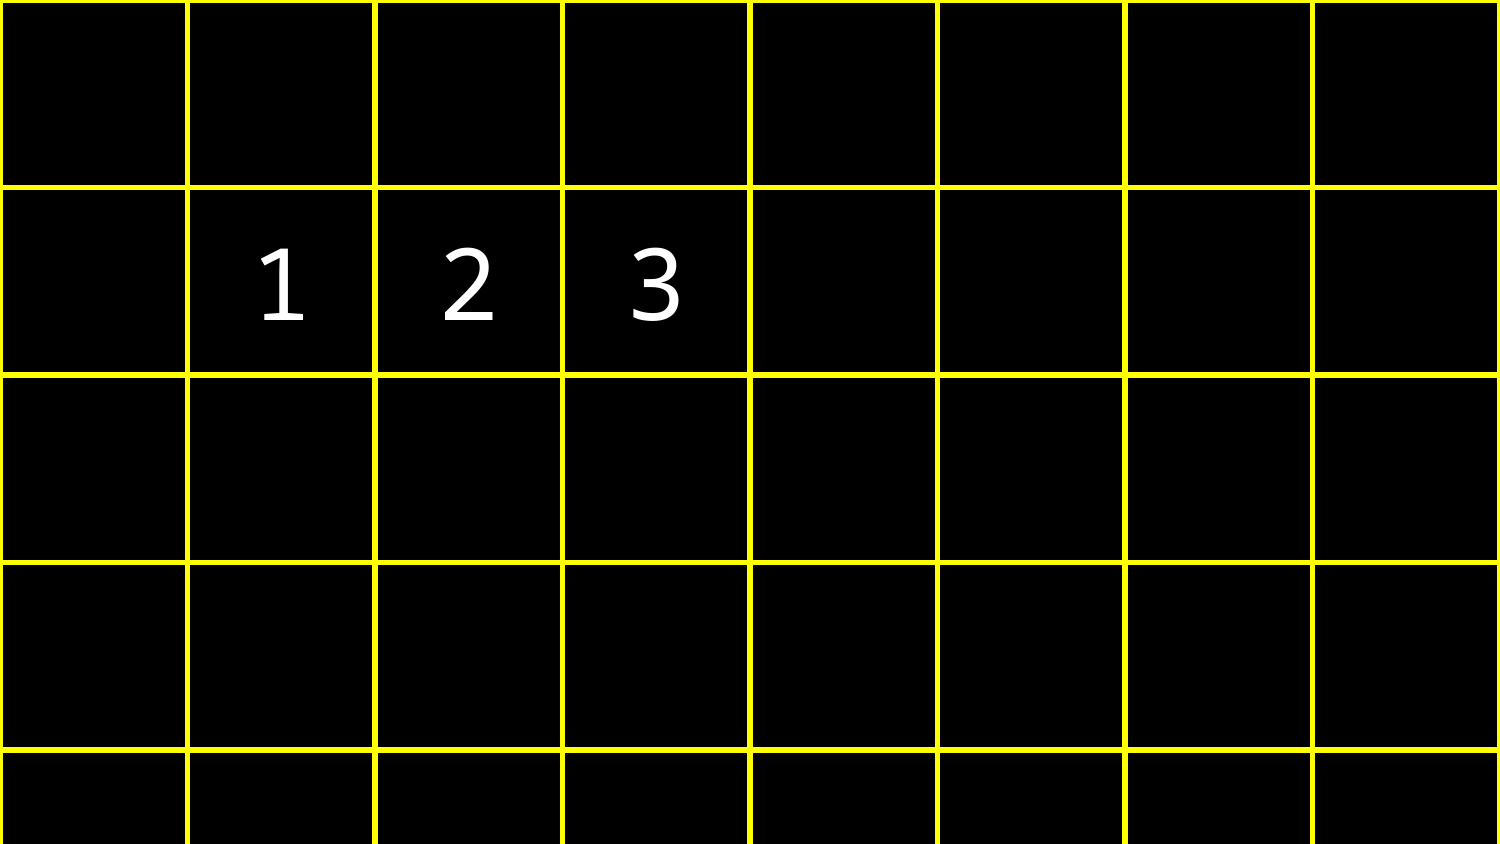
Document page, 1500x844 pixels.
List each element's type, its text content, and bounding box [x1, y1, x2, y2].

table_cell [1315, 190, 1497, 372]
table_cell [565, 565, 747, 747]
table_header [1315, 3, 1497, 185]
table_cell [1315, 378, 1497, 560]
table_cell [190, 753, 372, 844]
table_cell [3, 378, 185, 560]
table_cell [753, 190, 935, 372]
table_cell [3, 753, 185, 844]
table_cell 1 [190, 190, 372, 372]
table_cell [1315, 753, 1497, 844]
table_cell [1128, 753, 1310, 844]
table_cell [753, 565, 935, 747]
table_cell [565, 753, 747, 844]
table_cell [940, 190, 1122, 372]
table_header [3, 3, 185, 185]
table_cell [1128, 565, 1310, 747]
table_header [378, 3, 560, 185]
table_header [1128, 3, 1310, 185]
table_cell [940, 378, 1122, 560]
table_cell 3 [565, 190, 747, 372]
table_cell [3, 565, 185, 747]
table_cell [378, 378, 560, 560]
table_header [940, 3, 1122, 185]
table_cell [190, 565, 372, 747]
table_cell [1315, 565, 1497, 747]
table_cell [940, 565, 1122, 747]
table_cell [565, 378, 747, 560]
table_cell [753, 378, 935, 560]
table_cell [378, 753, 560, 844]
table_cell [940, 753, 1122, 844]
table_header [753, 3, 935, 185]
table_cell [753, 753, 935, 844]
table_header [565, 3, 747, 185]
table_cell [190, 378, 372, 560]
table_cell [3, 190, 185, 372]
table_cell 2 [378, 190, 560, 372]
table_header [190, 3, 372, 185]
table_cell [1128, 378, 1310, 560]
table_cell [378, 565, 560, 747]
table_cell [1128, 190, 1310, 372]
